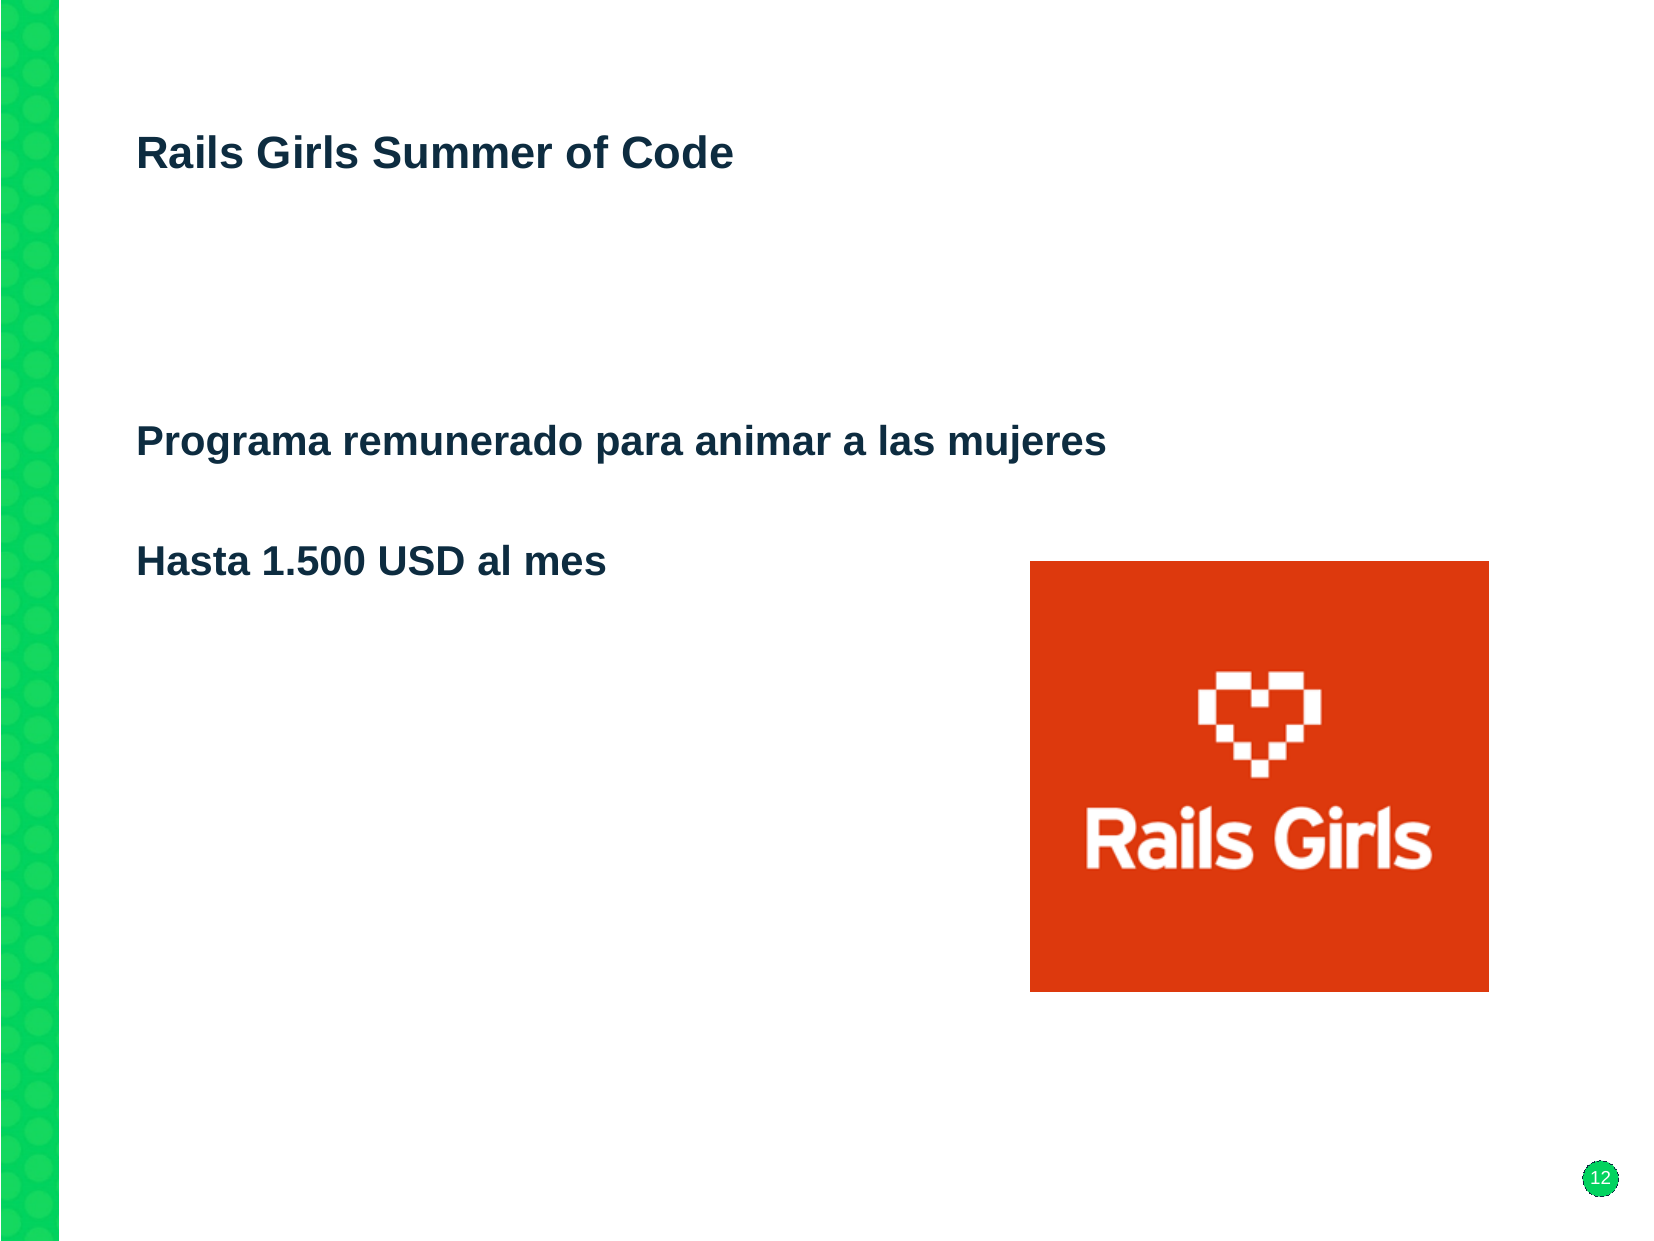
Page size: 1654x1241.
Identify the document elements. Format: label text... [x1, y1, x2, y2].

list Programa remunerado para animar a las mujeres Hasta 1.500 USD al mes [121, 290, 1531, 1100]
picture [1, 0, 59, 1241]
title Rails Girls Summer of Code [121, 49, 1531, 257]
picture [1030, 561, 1489, 992]
